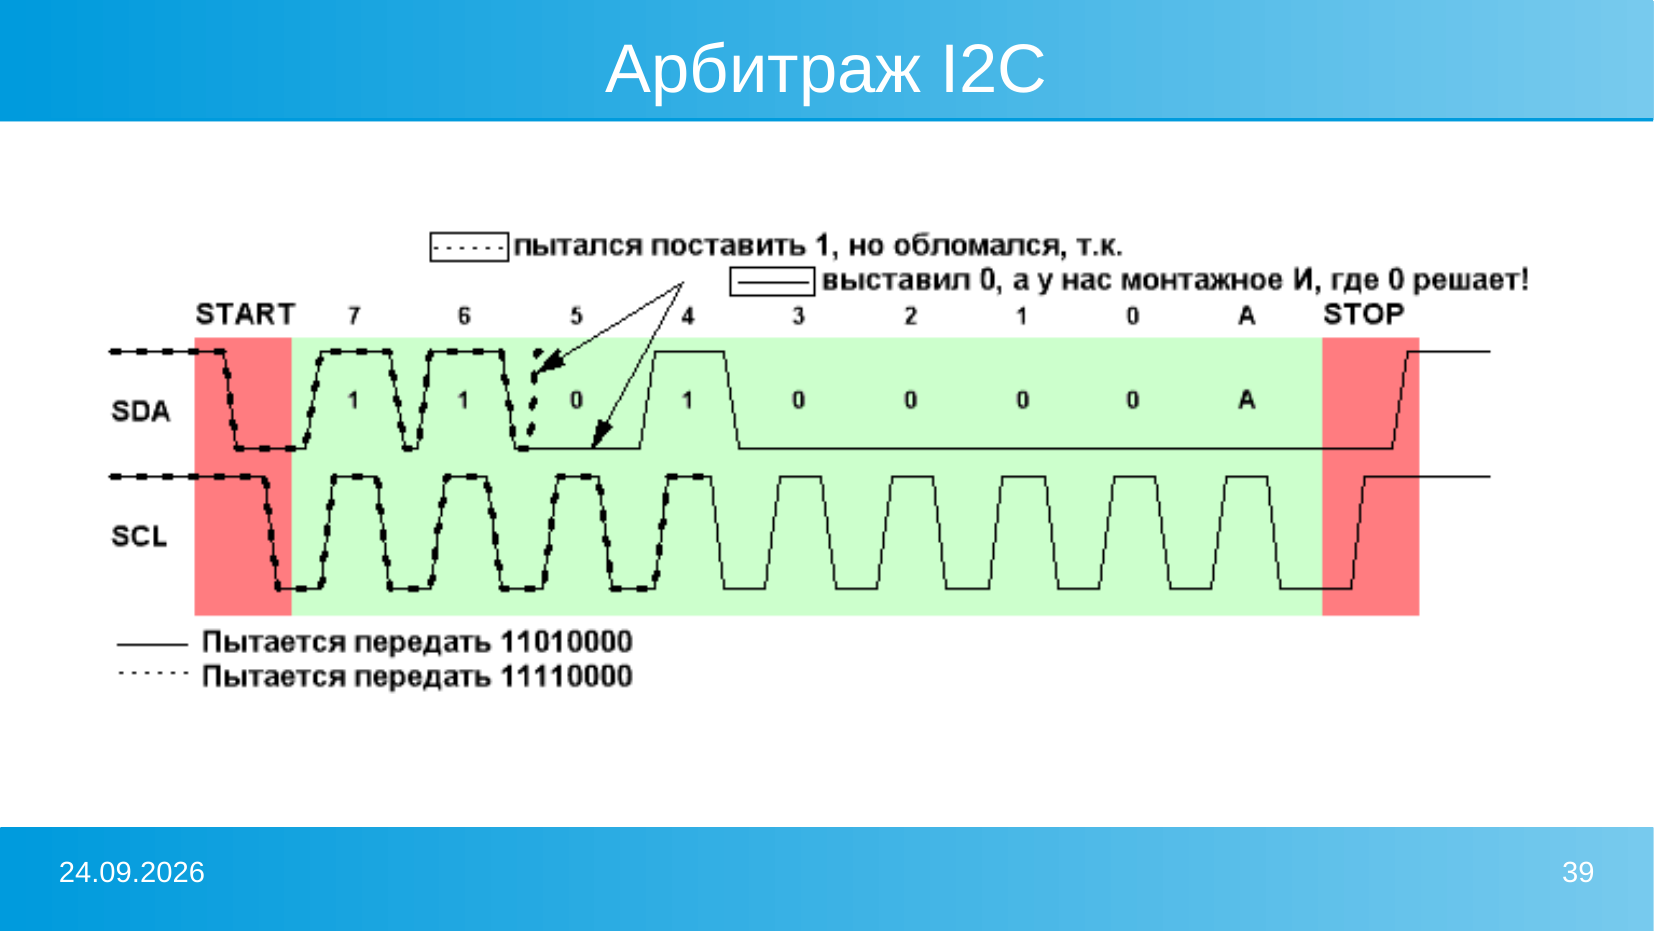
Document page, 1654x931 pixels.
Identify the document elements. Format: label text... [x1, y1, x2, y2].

title Арбитраж I2C [59, 29, 1595, 108]
picture [55, 170, 1586, 751]
